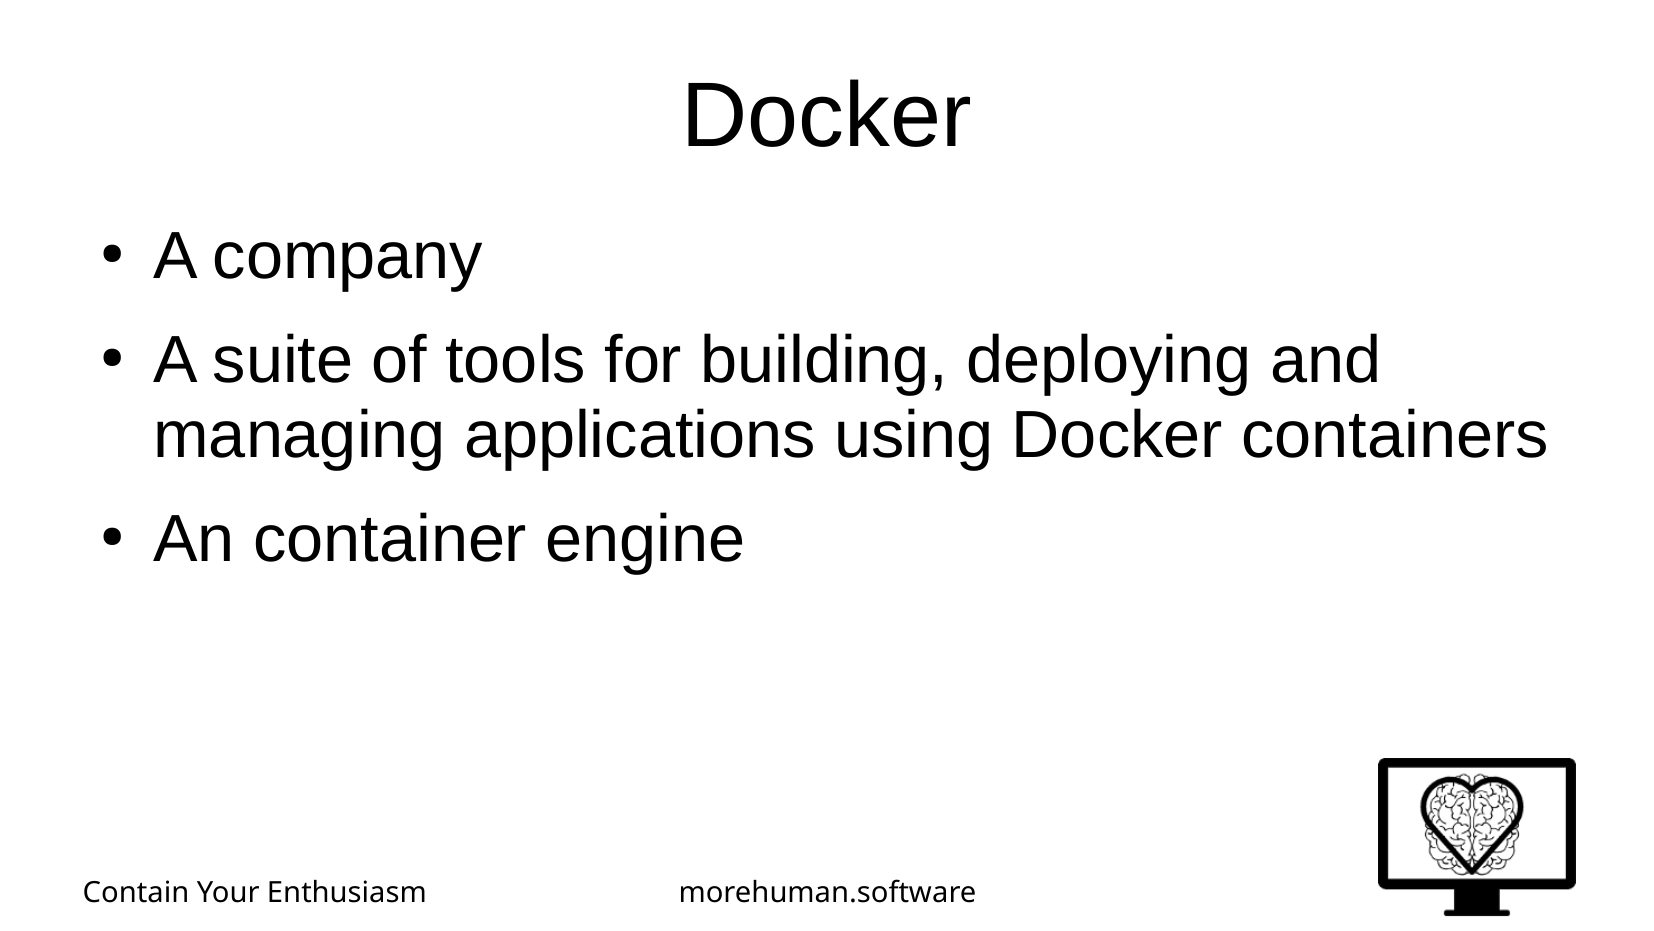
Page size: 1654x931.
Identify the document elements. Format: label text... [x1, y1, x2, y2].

title Docker [82, 37, 1571, 193]
list A company A suite of tools for building, deploying and managing applications using Docker containers An container engine [82, 217, 1571, 758]
picture [1378, 758, 1576, 925]
